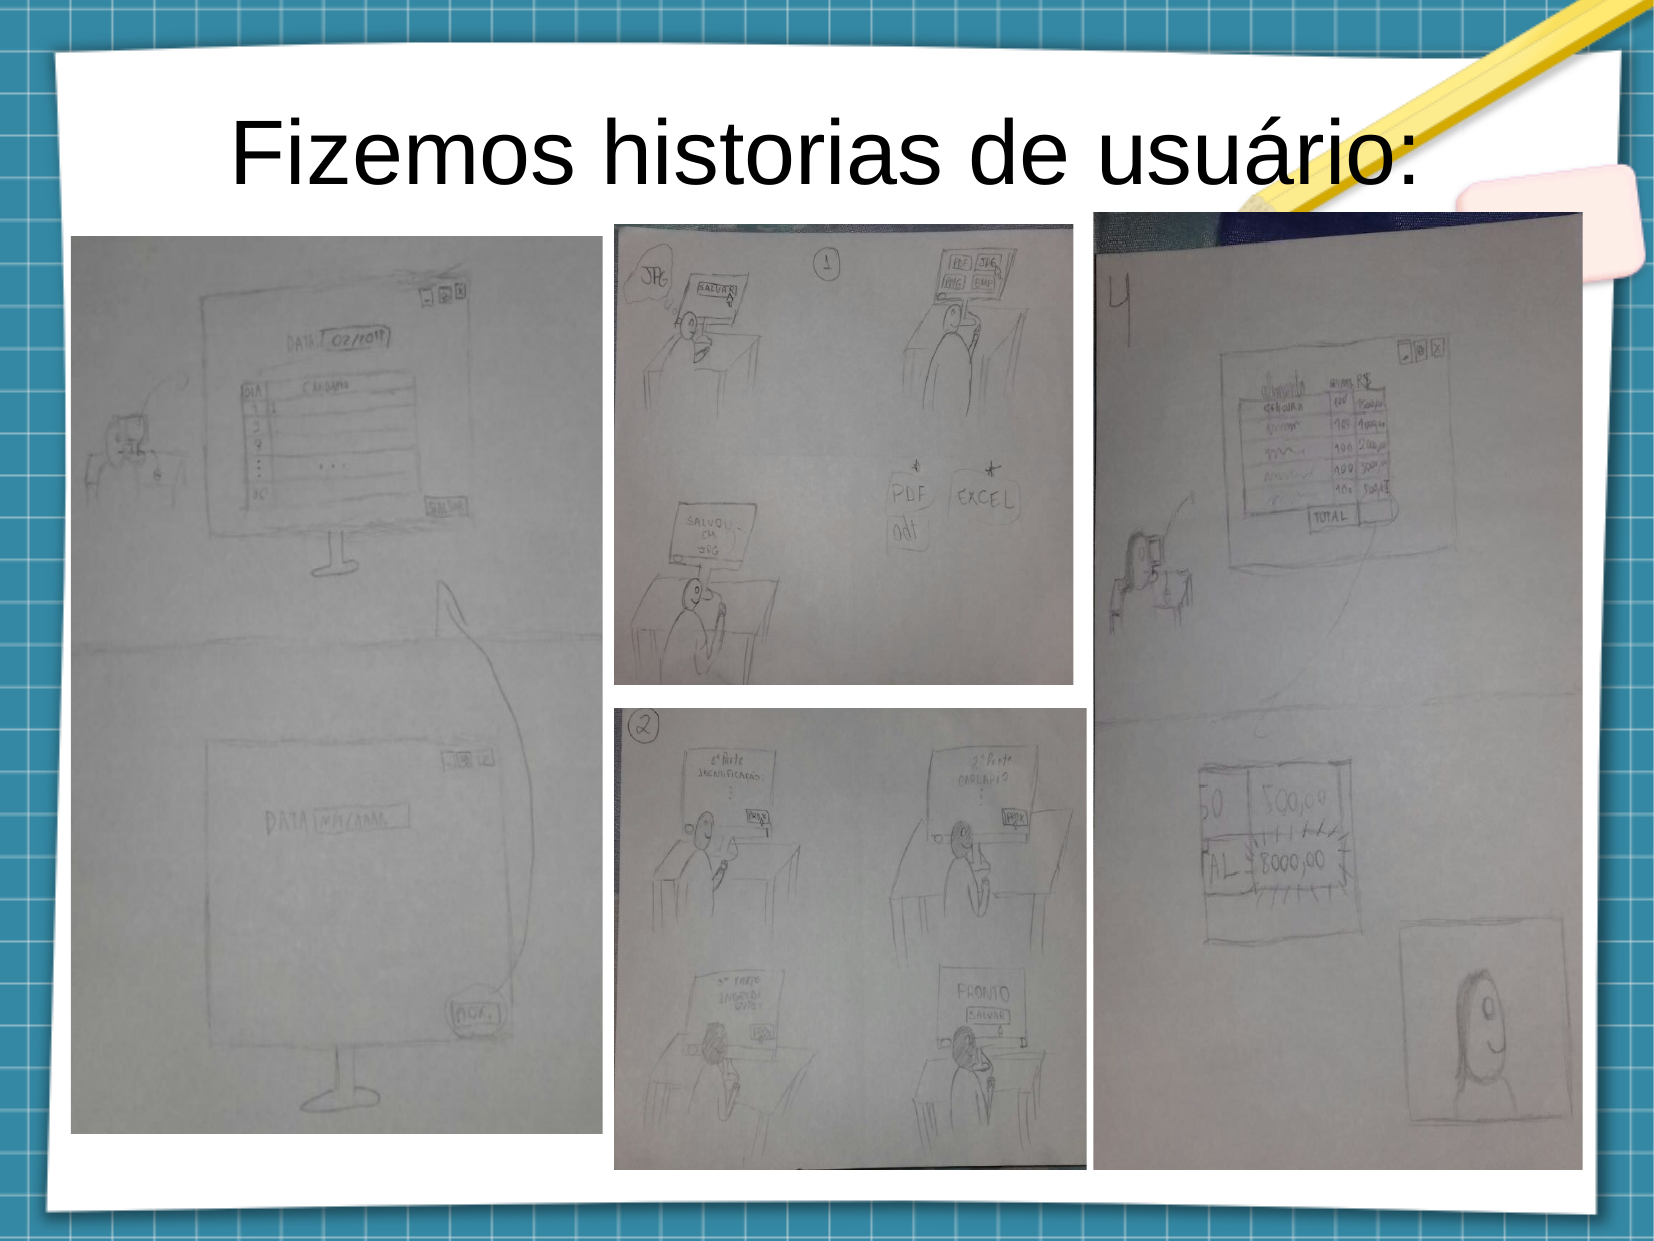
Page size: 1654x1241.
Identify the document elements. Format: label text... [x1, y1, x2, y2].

title Fizemos historias de usuário: [82, 49, 1571, 257]
picture [0, 0, 1654, 1241]
